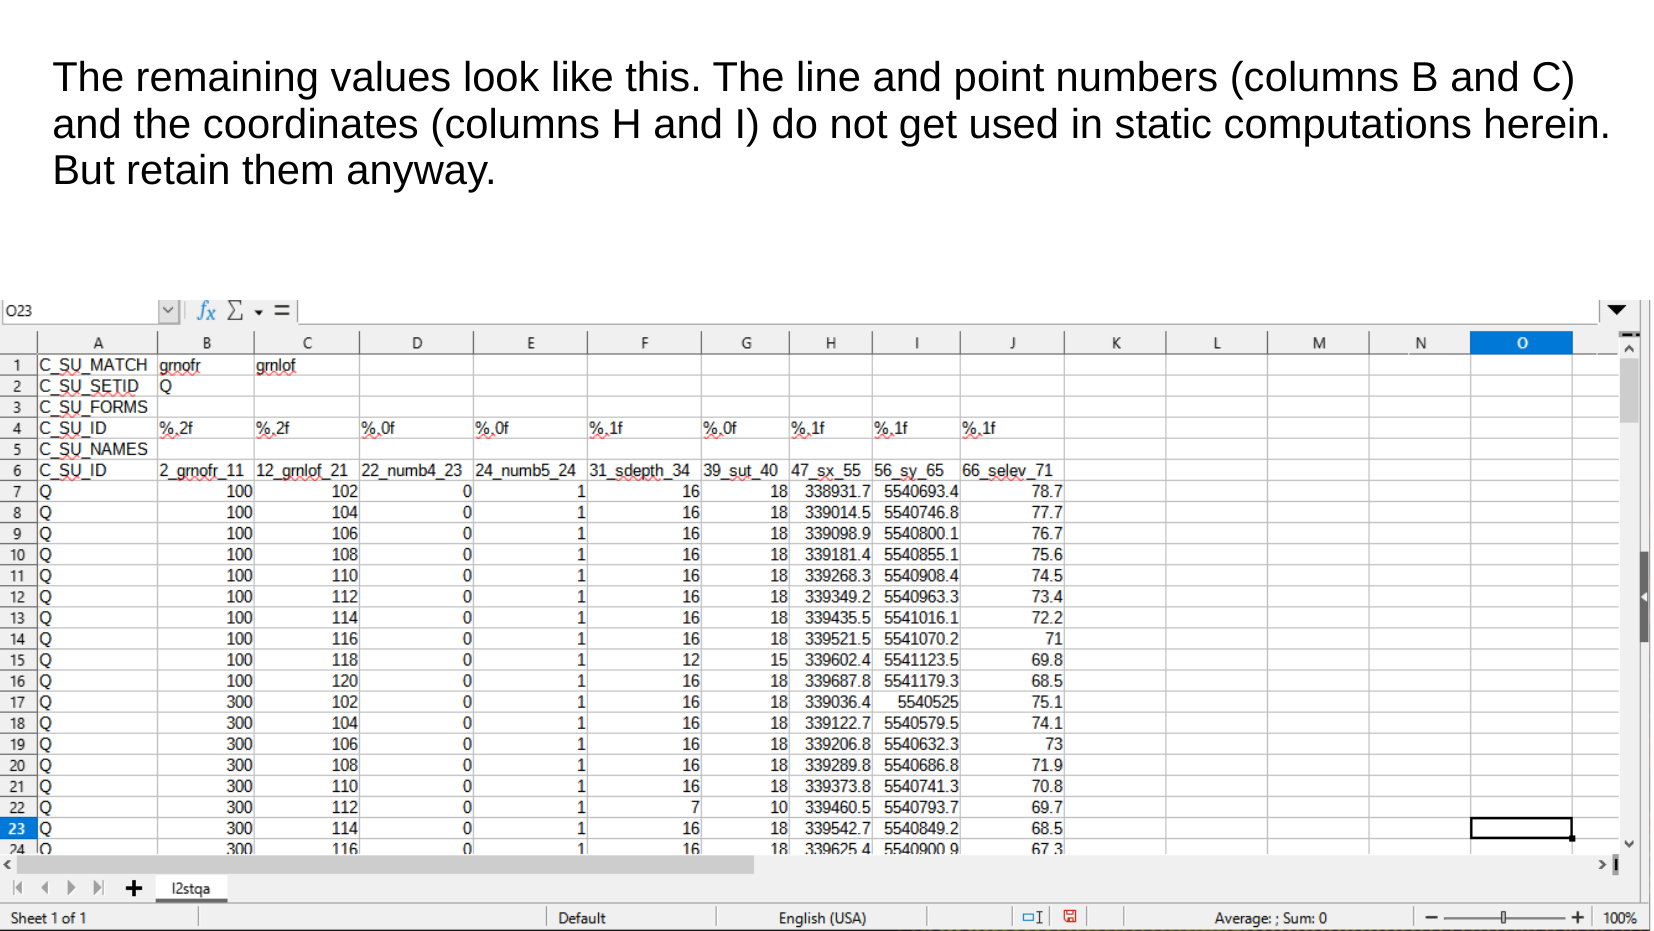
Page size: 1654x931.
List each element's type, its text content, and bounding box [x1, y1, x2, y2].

picture [0, 300, 1651, 931]
text_box The remaining values look like this. The line and point numbers (columns B and C) and the coordinates (columns H and I) do not get used in static computations herein. But retain them anyway. [37, 0, 1654, 248]
